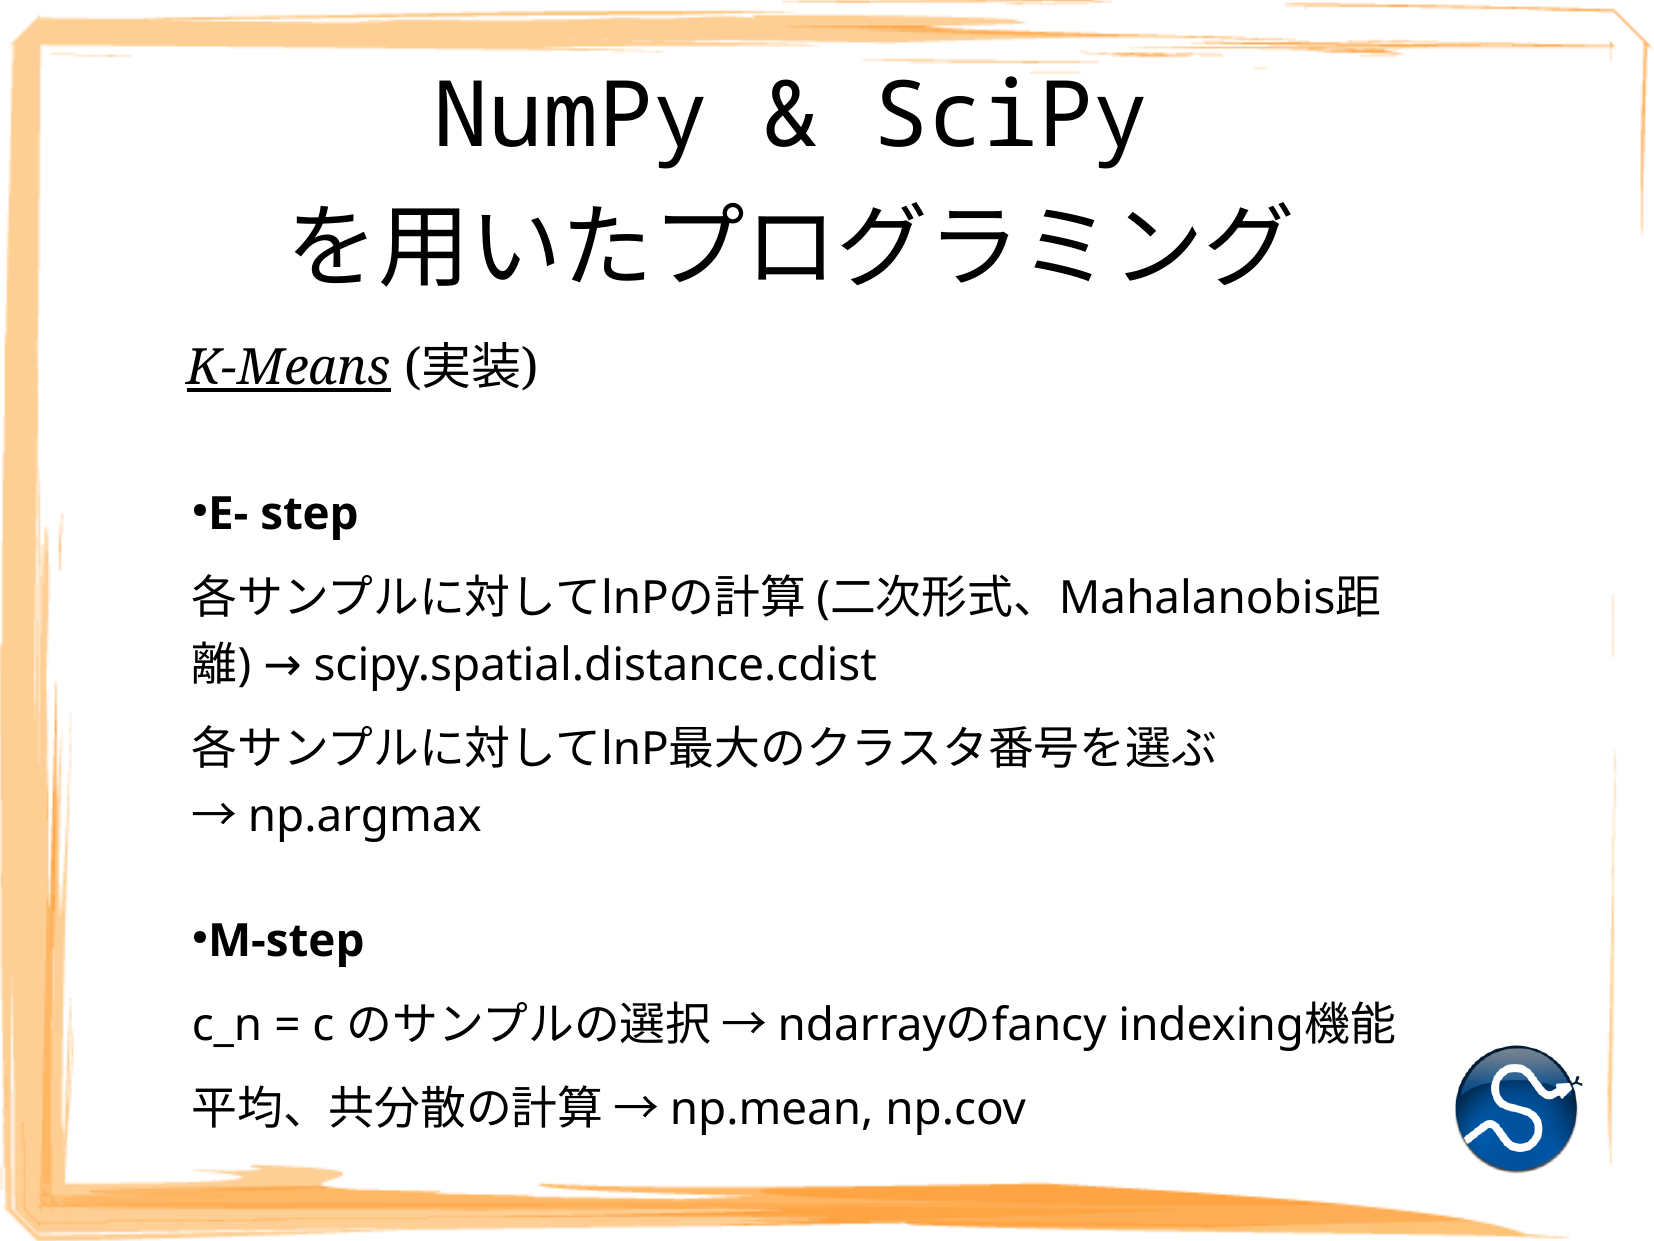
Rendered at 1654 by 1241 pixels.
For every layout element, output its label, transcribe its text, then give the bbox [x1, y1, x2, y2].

text_box K-Means (実装) [171, 318, 531, 394]
picture [0, 0, 1654, 1241]
text_box E- step 各サンプルに対してlnPの計算 (二次形式、Mahalanobis距離) → scipy.spatial.distance.cdist 各サンプルに対してlnP最大のクラスタ番号を選ぶ → np.argmax M-step c_n = c のサンプルの選択 → ndarrayのfancy indexing機能 平均、共分散の計算 → np.mean, np.cov [177, 473, 1418, 1123]
title NumPy & SciPy を用いたプログラミング [47, 70, 1536, 284]
